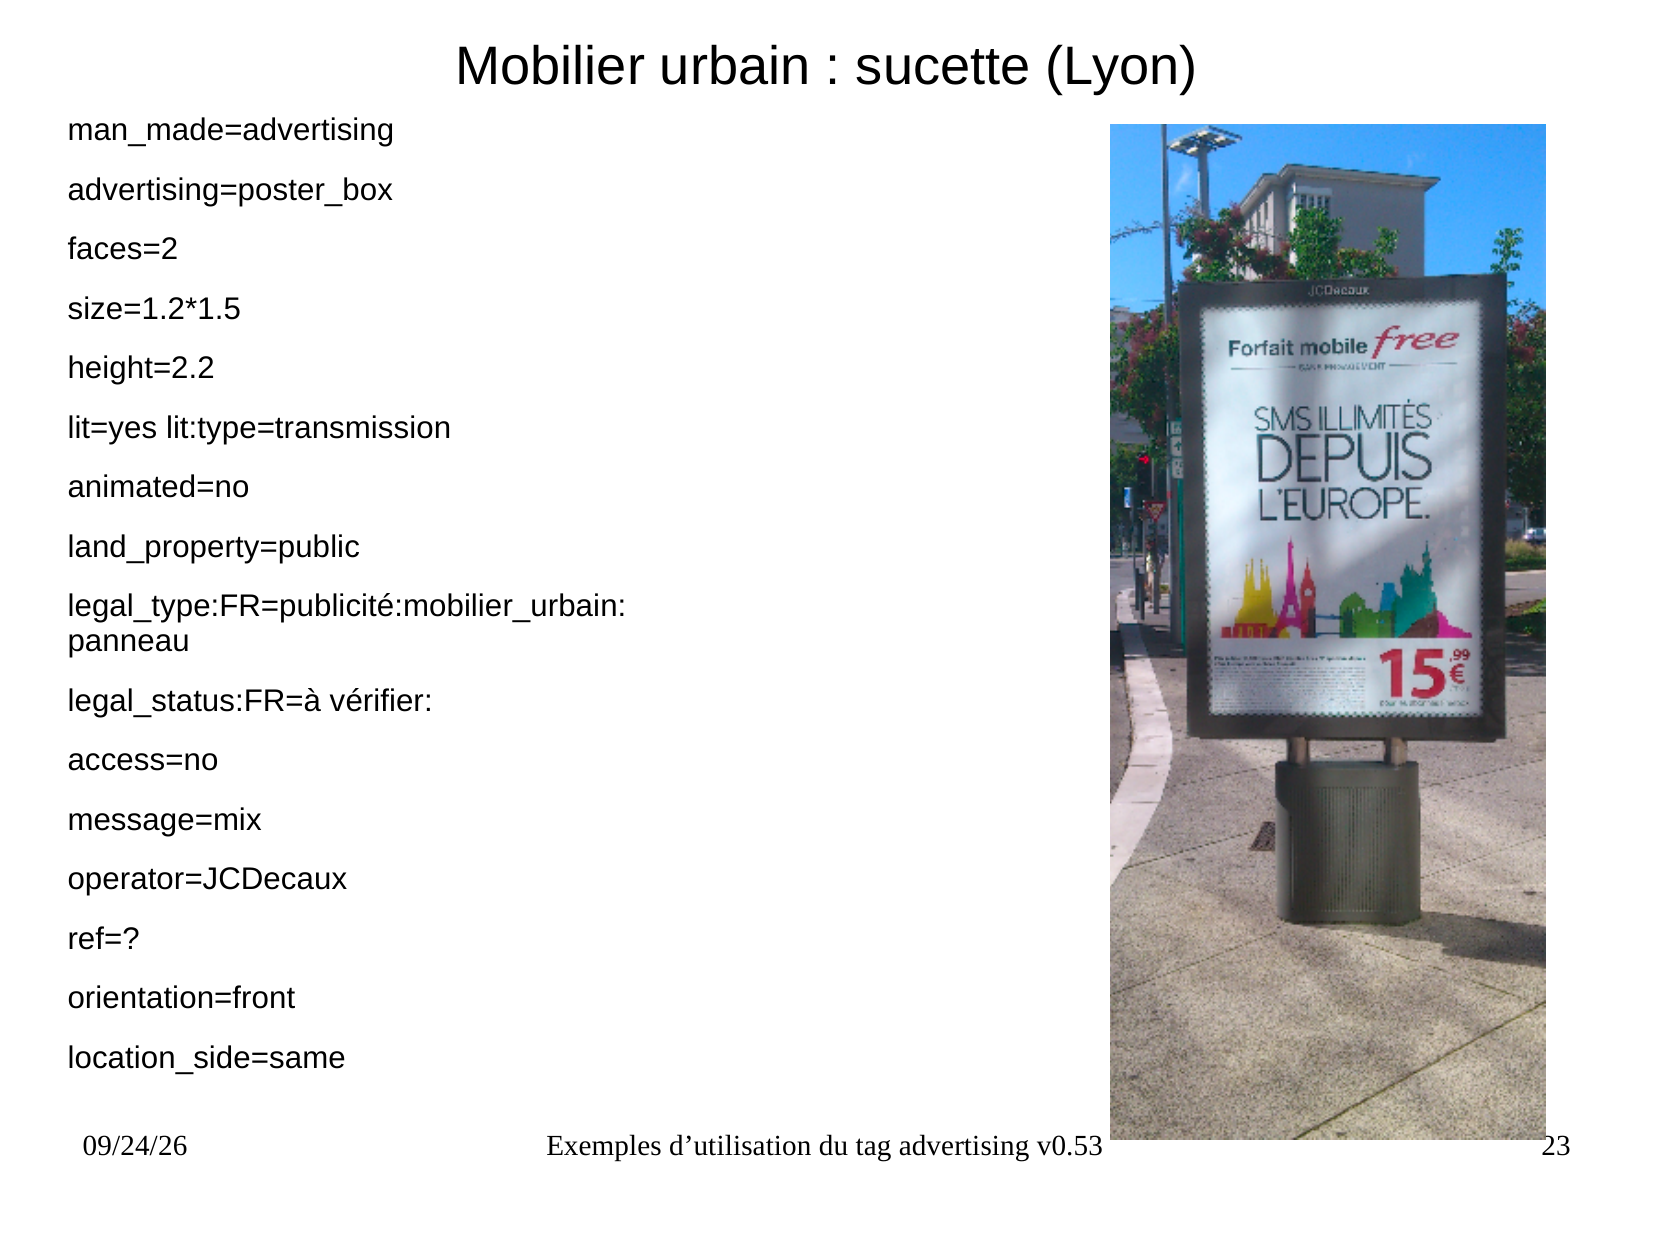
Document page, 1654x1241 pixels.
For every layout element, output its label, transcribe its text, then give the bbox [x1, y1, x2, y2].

picture [1110, 124, 1546, 1141]
title Mobilier urbain : sucette (Lyon) [82, 15, 1571, 118]
text_box man_made=advertising advertising=poster_box faces=2 size=1.2*1.5 height=2.2 lit=yes lit:type=transmission animated=no land_property=public legal_type:FR=publicité:mobilier_urbain:panneau legal_status:FR=à vérifier: access=no message=mix operator=JCDecaux ref=? orientation=front location_side=same [52, 105, 646, 1111]
